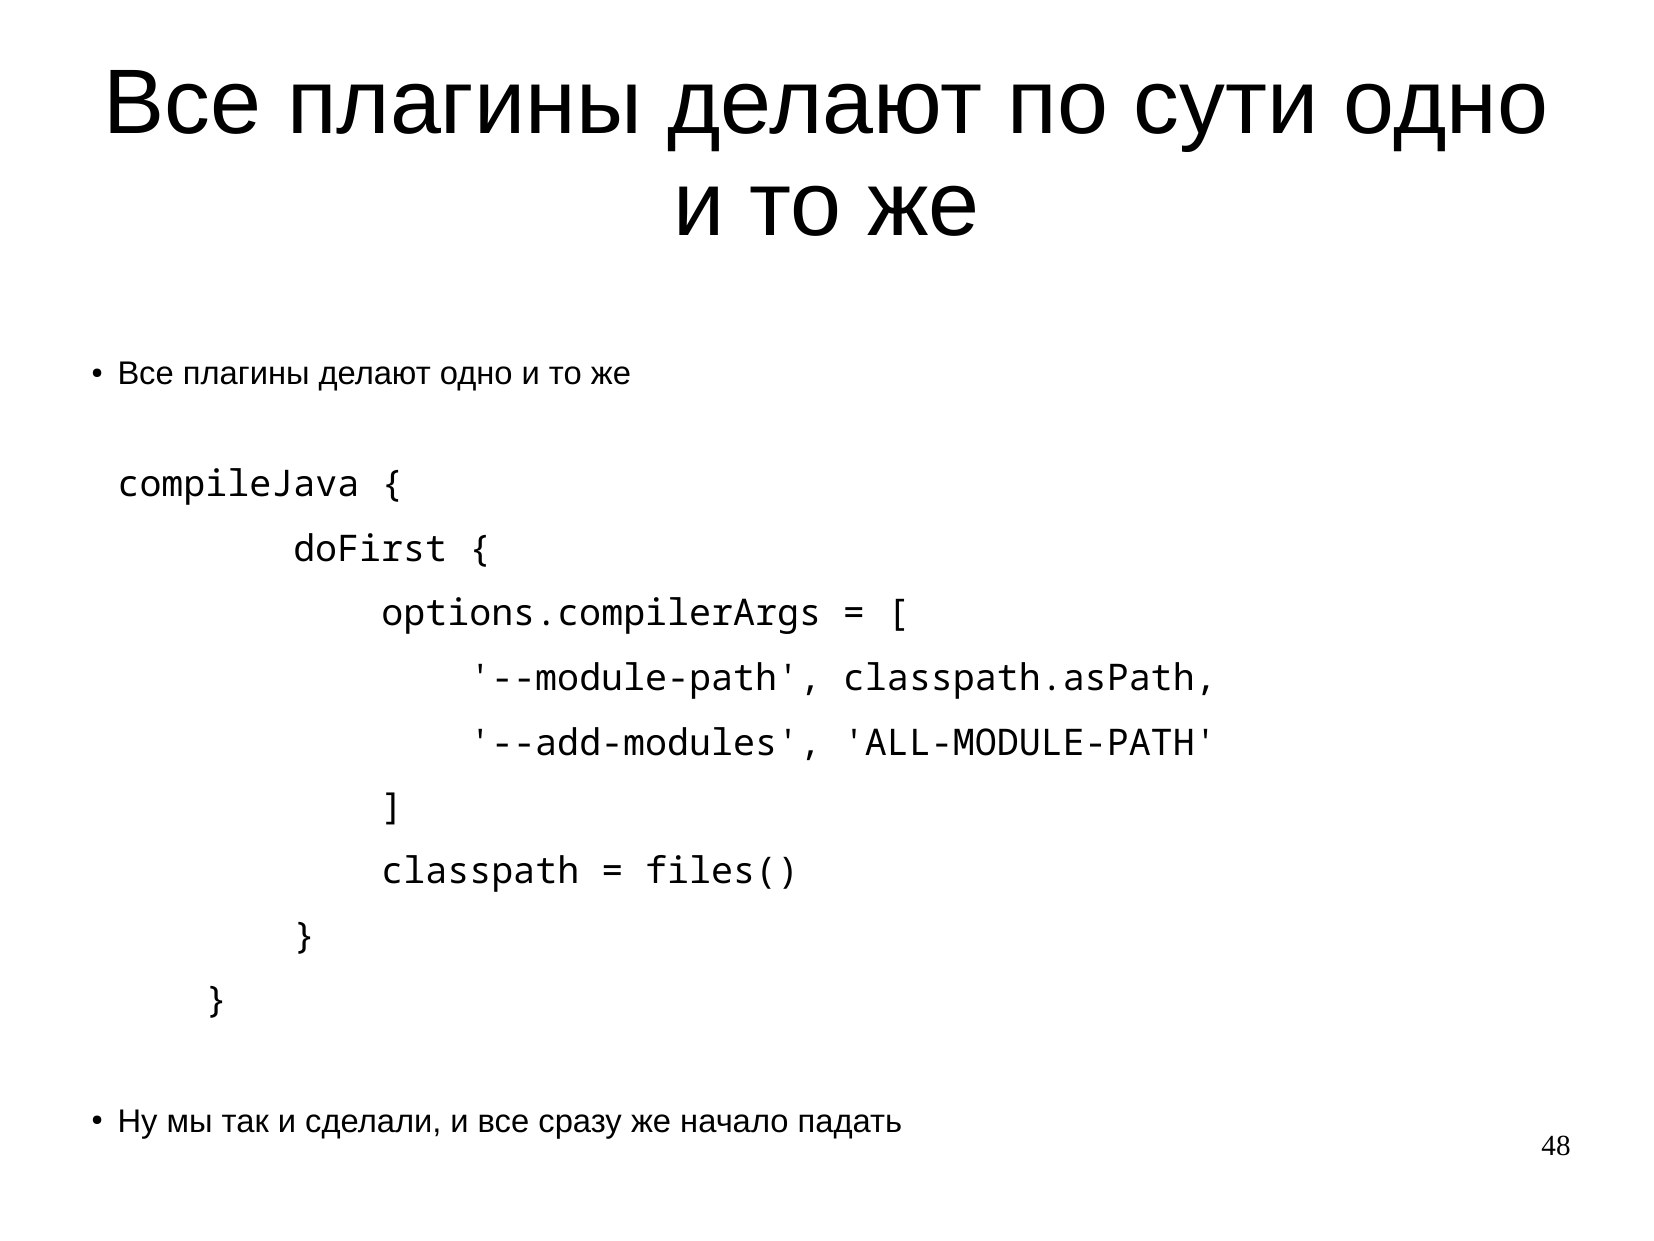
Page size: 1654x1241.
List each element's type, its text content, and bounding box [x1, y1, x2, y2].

list Все плагины делают одно и то же compileJava { doFirst { options.compilerArgs = [ '--module-path', classpath.asPath, '--add-modules', 'ALL-MODULE-PATH' ] classpath = files() } } Ну мы так и сделали, и все сразу же начало падать [82, 355, 1571, 1146]
title Все плагины делают по сути одно и то же [82, 49, 1571, 257]
